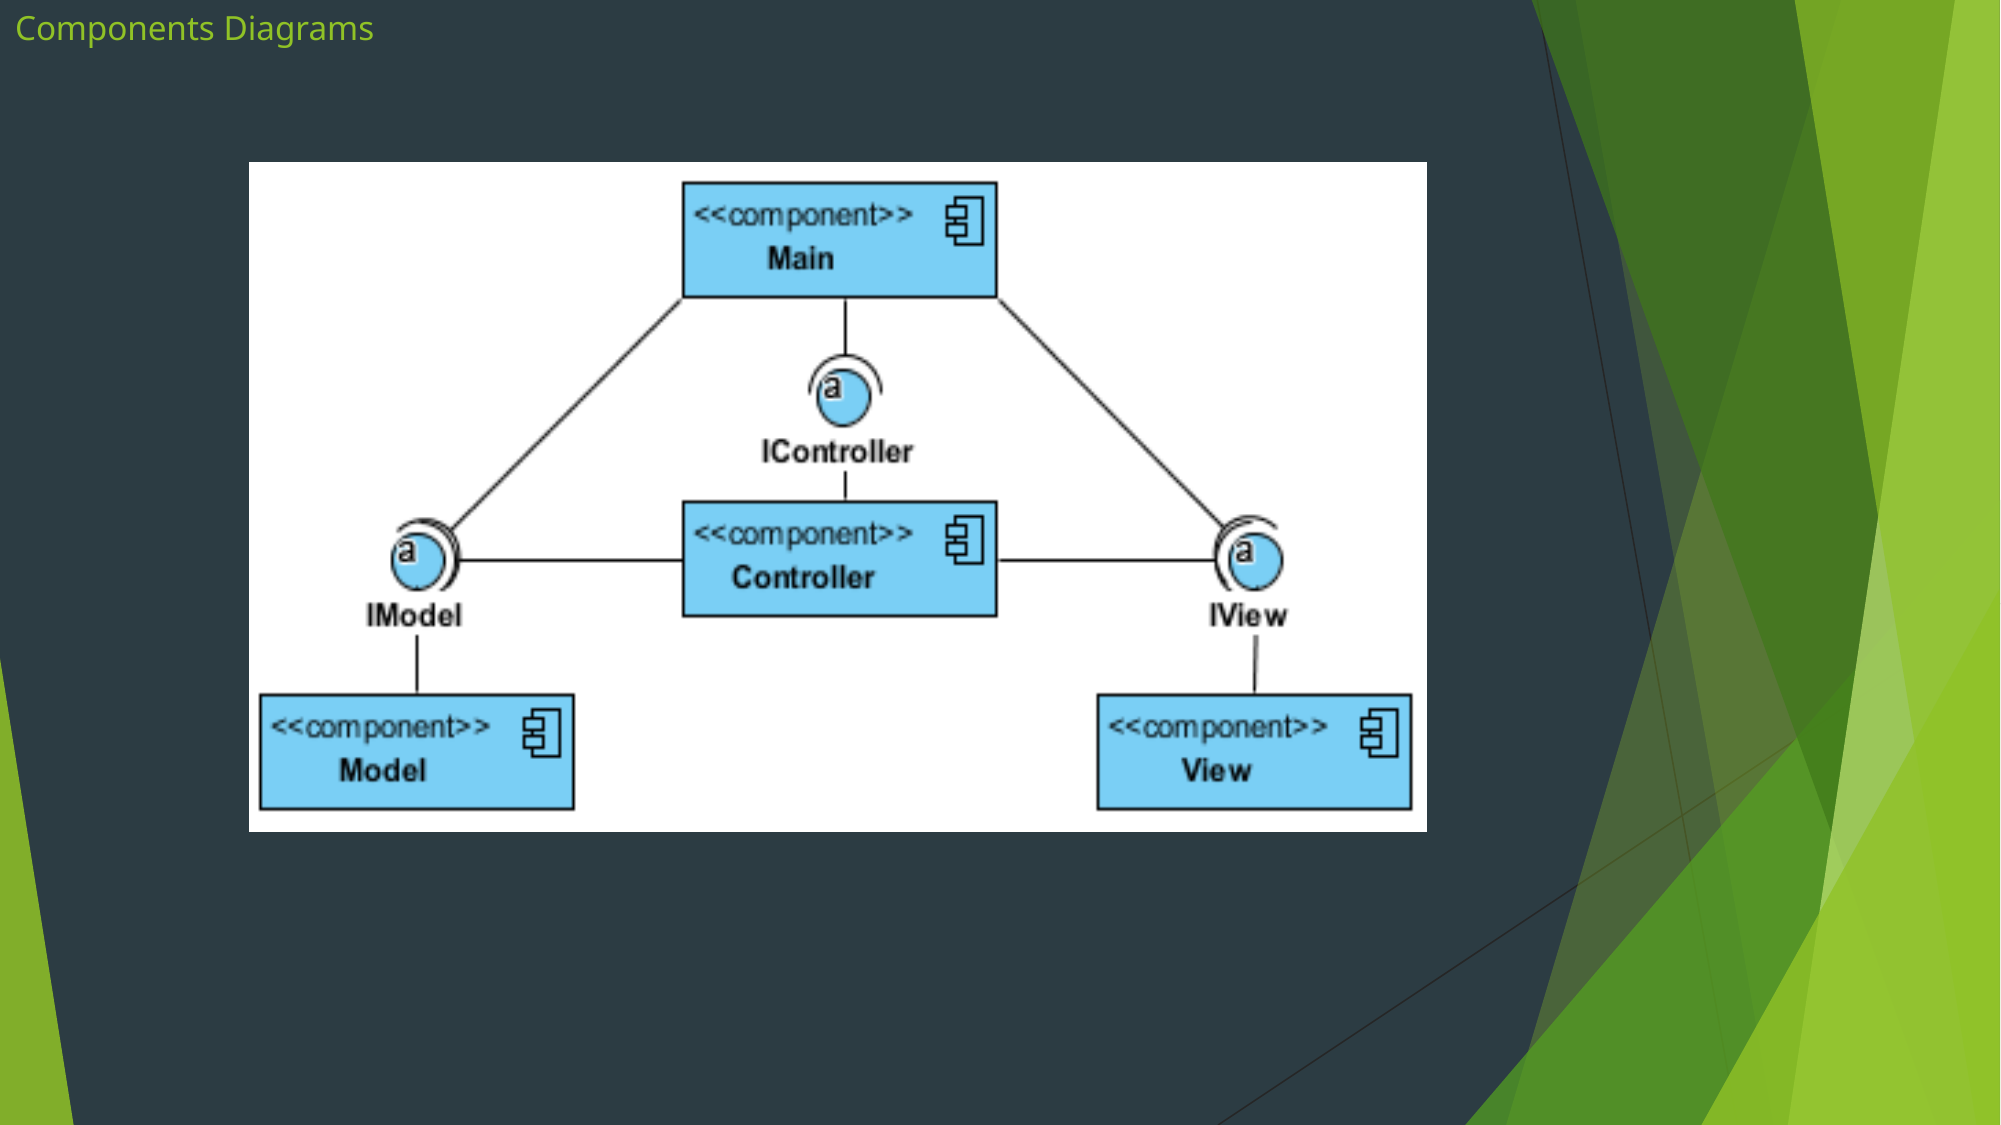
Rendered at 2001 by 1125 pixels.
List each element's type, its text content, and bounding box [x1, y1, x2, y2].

picture [249, 162, 1427, 832]
text_box Components Diagrams [0, 0, 685, 75]
